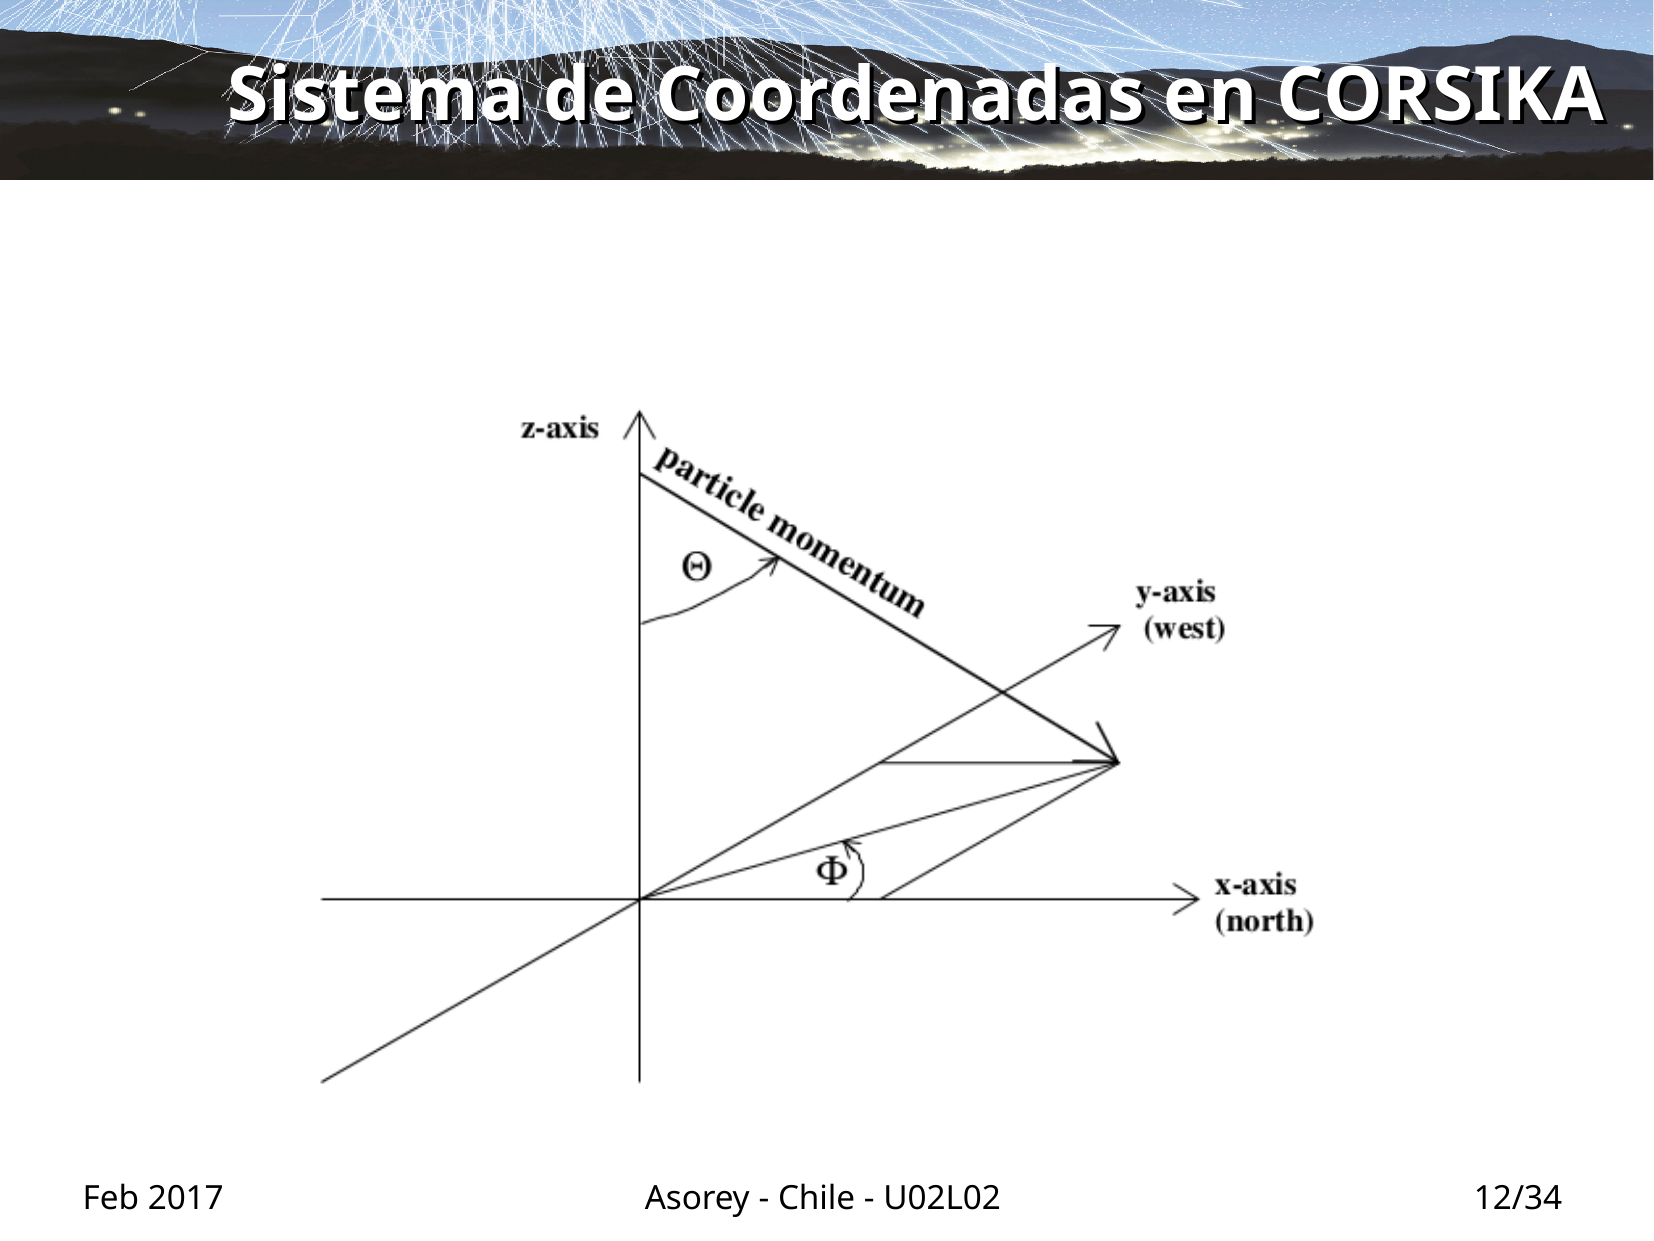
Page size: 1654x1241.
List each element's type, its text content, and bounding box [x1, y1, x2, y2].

picture [217, 209, 1433, 1156]
picture [0, 0, 1654, 180]
title Sistema de Coordenadas en CORSIKA [45, 15, 1606, 166]
